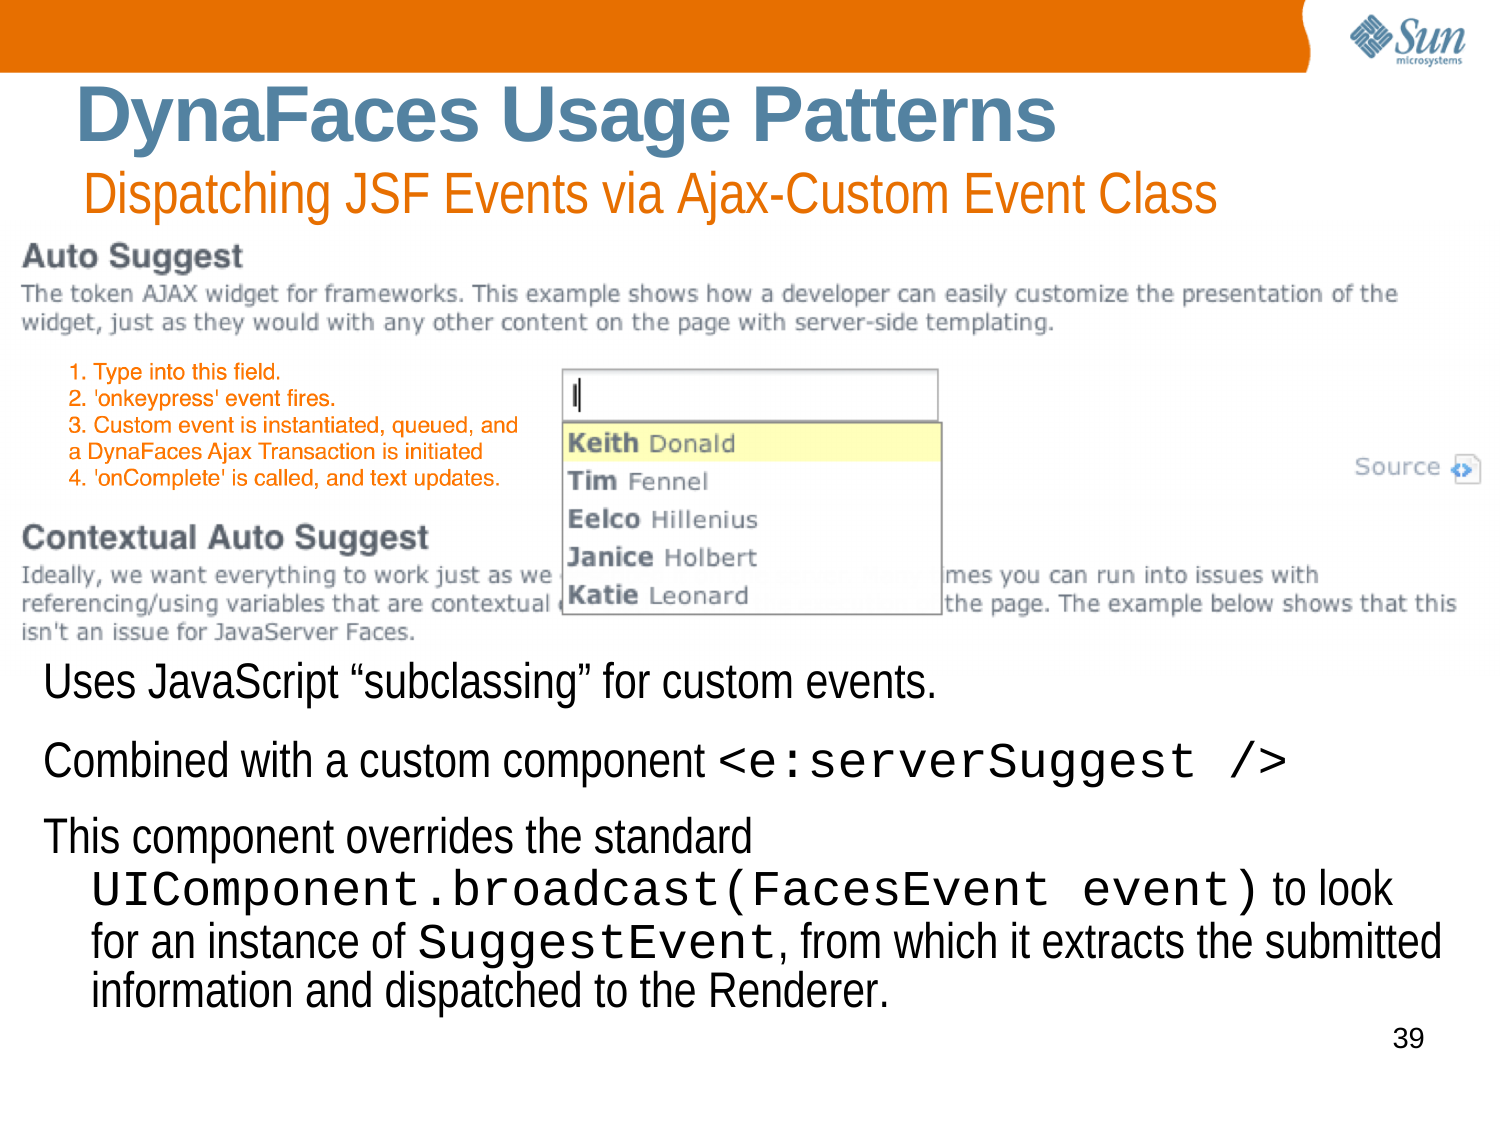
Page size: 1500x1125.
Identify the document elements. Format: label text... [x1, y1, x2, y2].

list Uses JavaScript “subclassing” for custom events. Combined with a custom component <e:serverSuggest /> This component overrides the standard UIComponent.broadcast(FacesEvent event) to look for an instance of SuggestEvent, from which it extracts the submitted information and dispatched to the Renderer. [23, 660, 1449, 1125]
picture [0, 220, 1500, 676]
picture [0, 0, 1500, 75]
title DynaFaces Usage Patterns [75, 77, 1437, 182]
text_box Dispatching JSF Events via Ajax-Custom Event Class [83, 168, 1351, 236]
